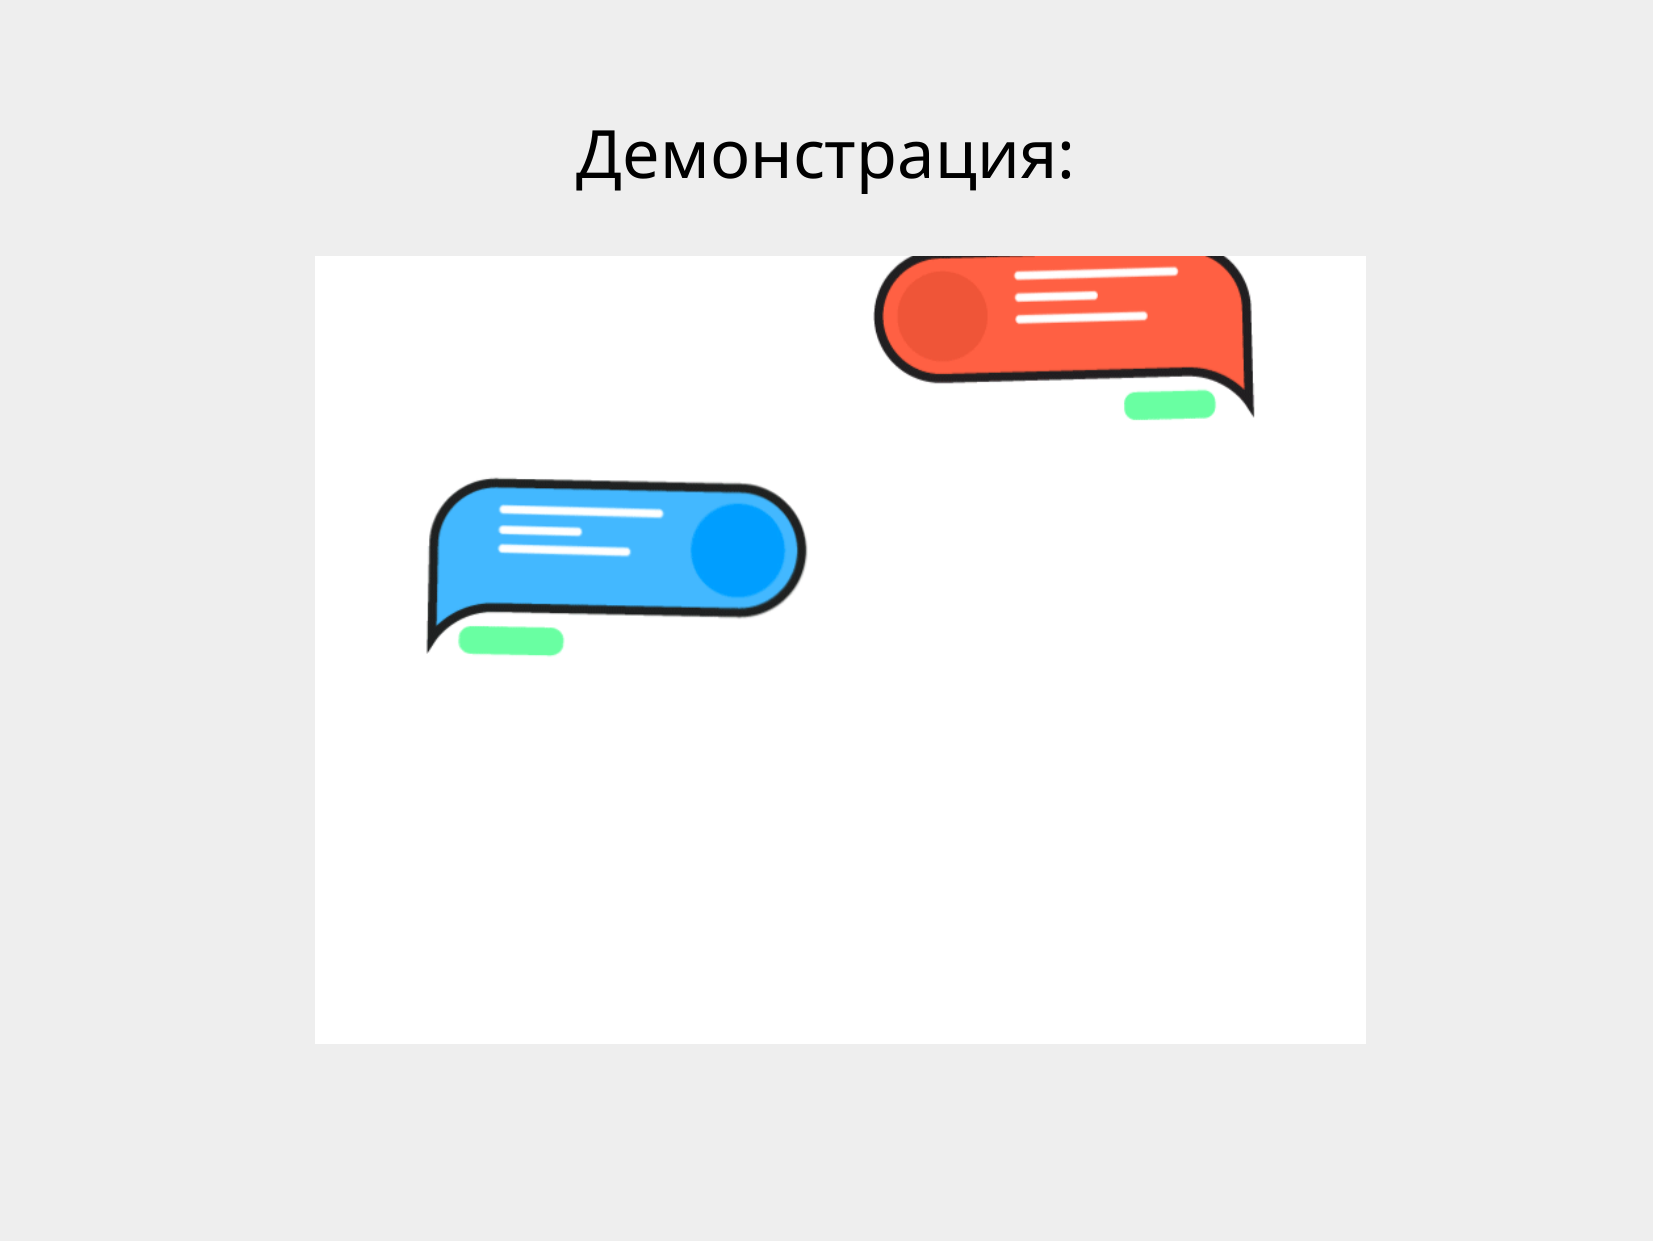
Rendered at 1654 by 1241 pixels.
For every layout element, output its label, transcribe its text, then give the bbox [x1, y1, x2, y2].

picture [315, 256, 1366, 1045]
title Демонстрация: [82, 49, 1571, 257]
